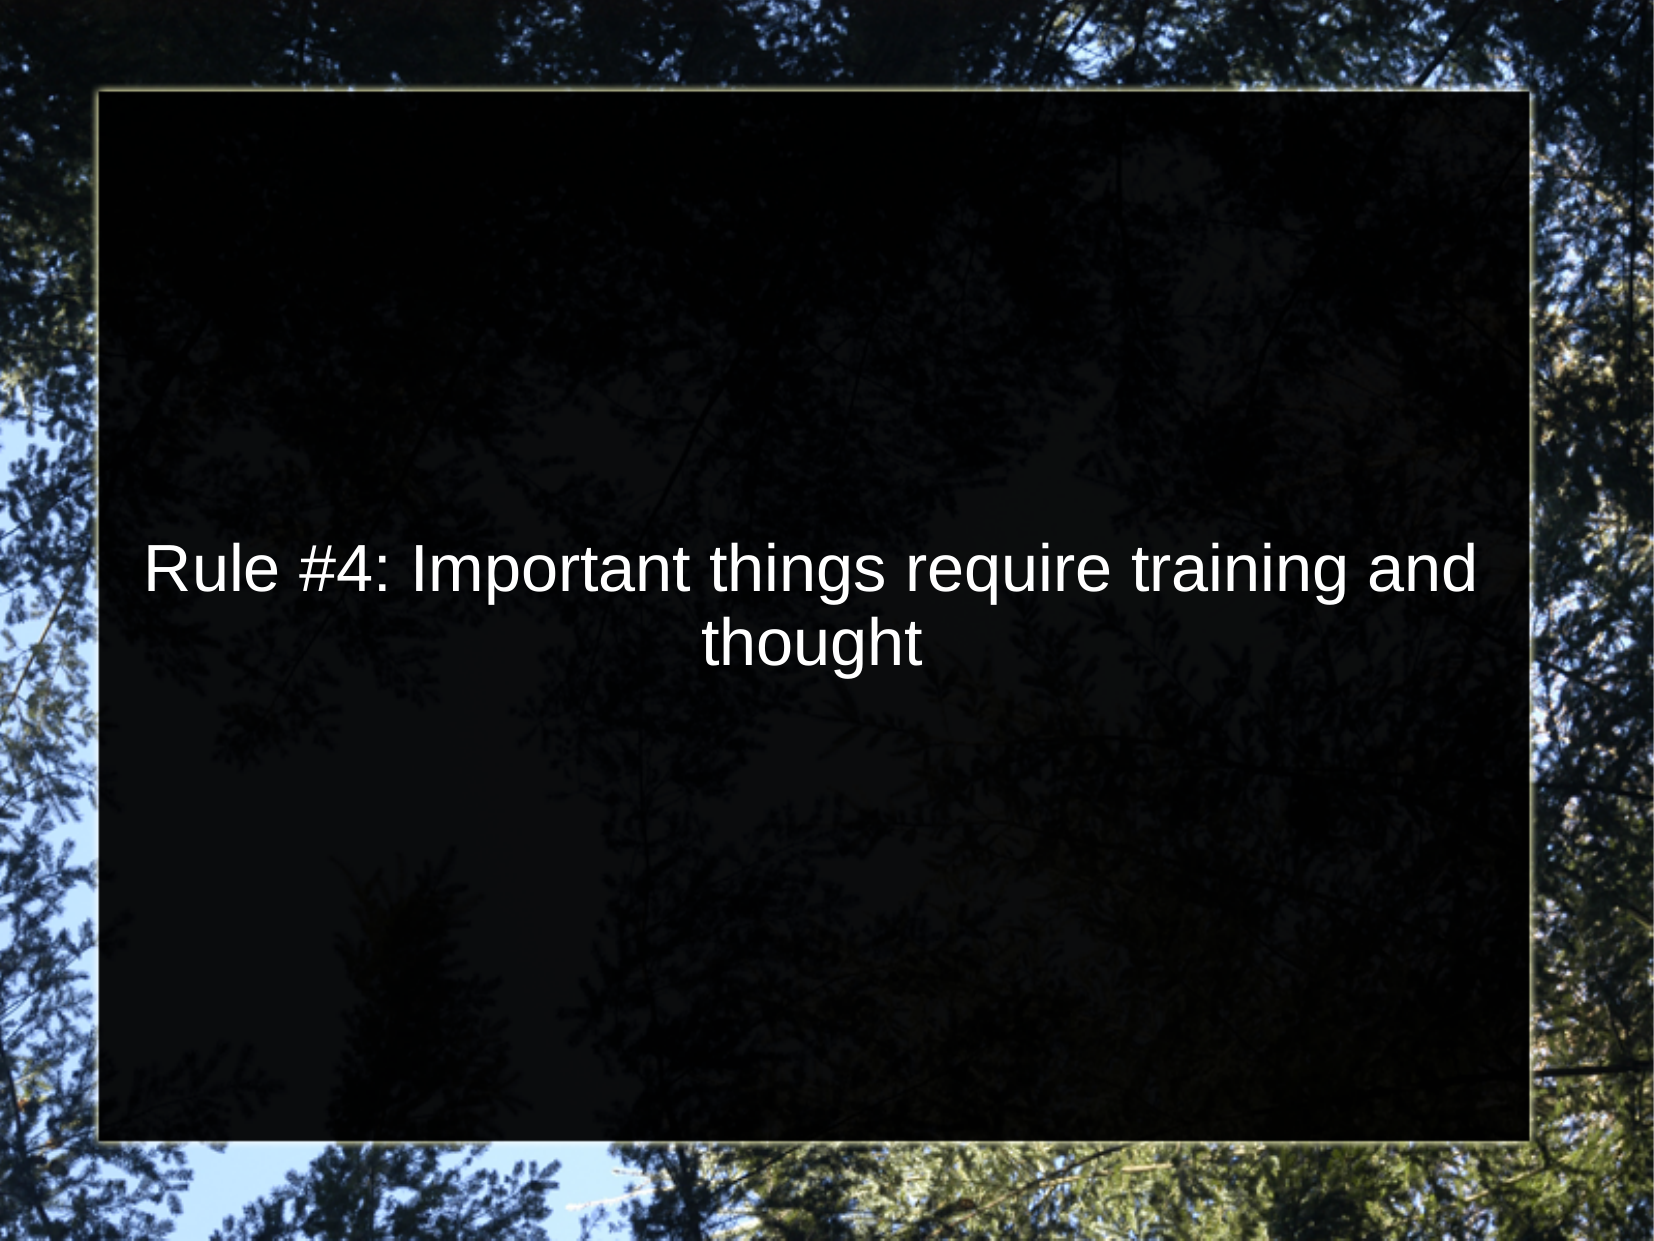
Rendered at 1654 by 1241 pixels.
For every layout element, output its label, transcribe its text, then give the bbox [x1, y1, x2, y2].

subtitle Rule #4: Important things require training and thought [88, 88, 1536, 1122]
picture [0, 0, 1654, 1241]
